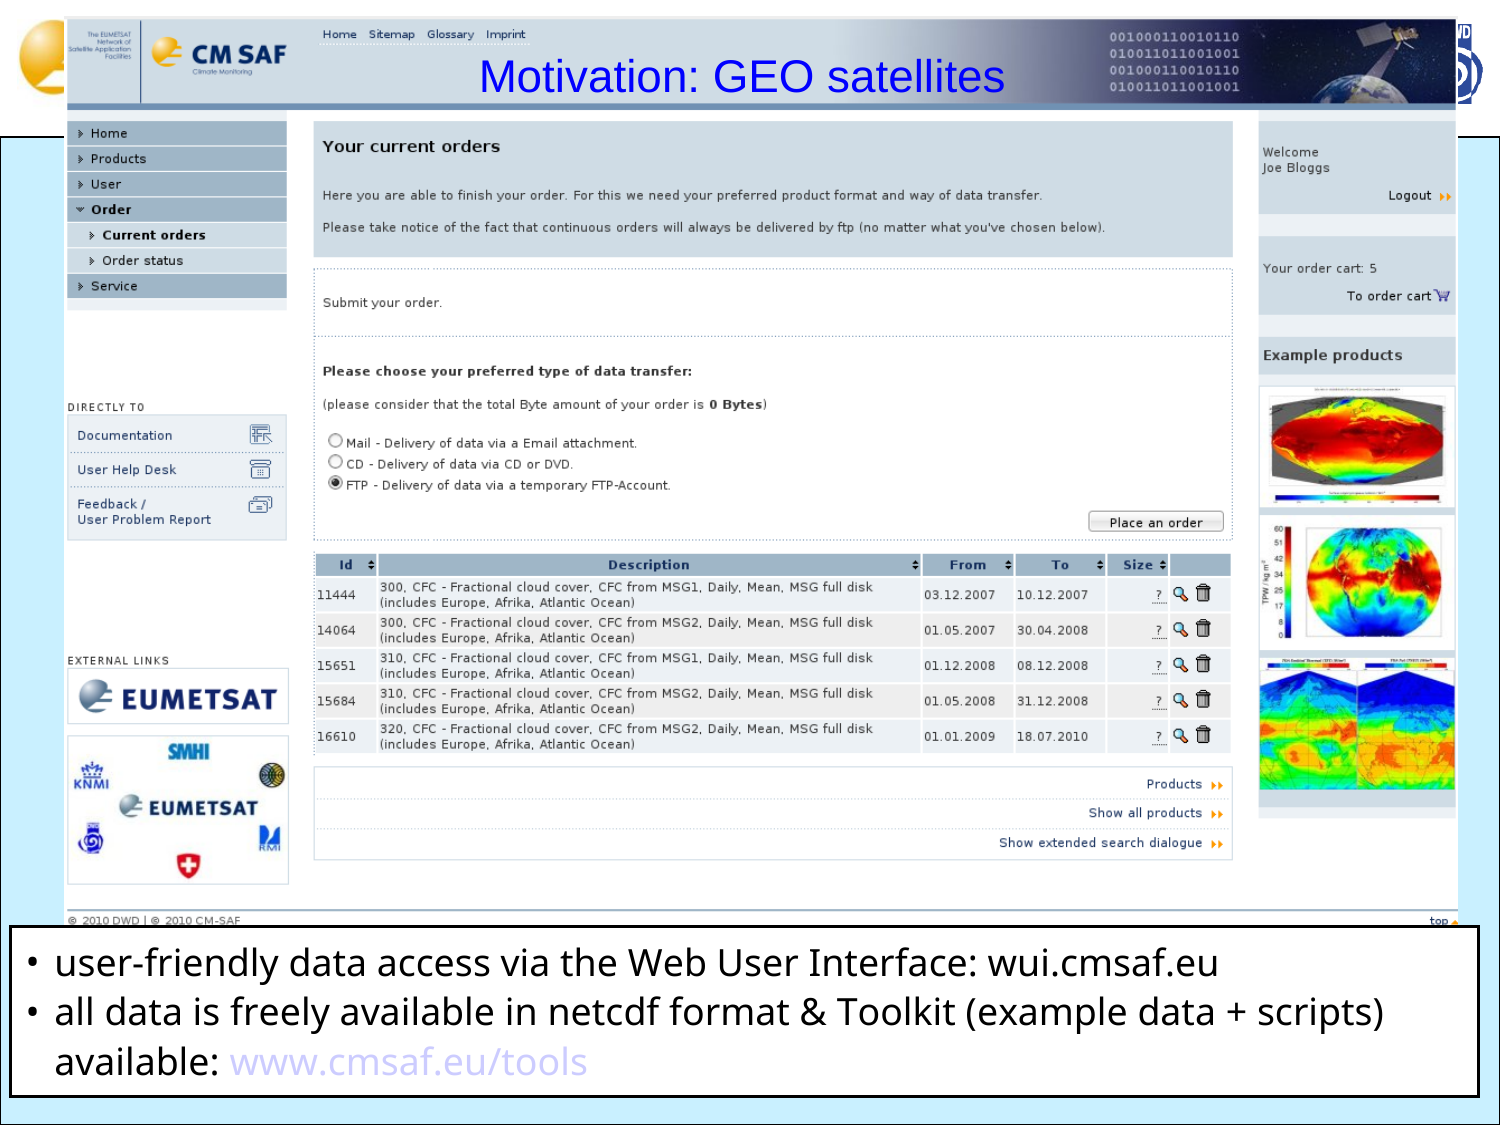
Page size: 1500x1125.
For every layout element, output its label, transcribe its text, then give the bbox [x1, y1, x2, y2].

text_box Motivation: GEO satellites [313, 37, 1172, 116]
text_box user-friendly data access via the Web User Interface: wui.cmsaf.eu all data is freely available in netcdf format & Toolkit (example data + scripts) available: www.cmsaf.eu/tools [10, 926, 1479, 1097]
picture [17, 16, 1483, 926]
